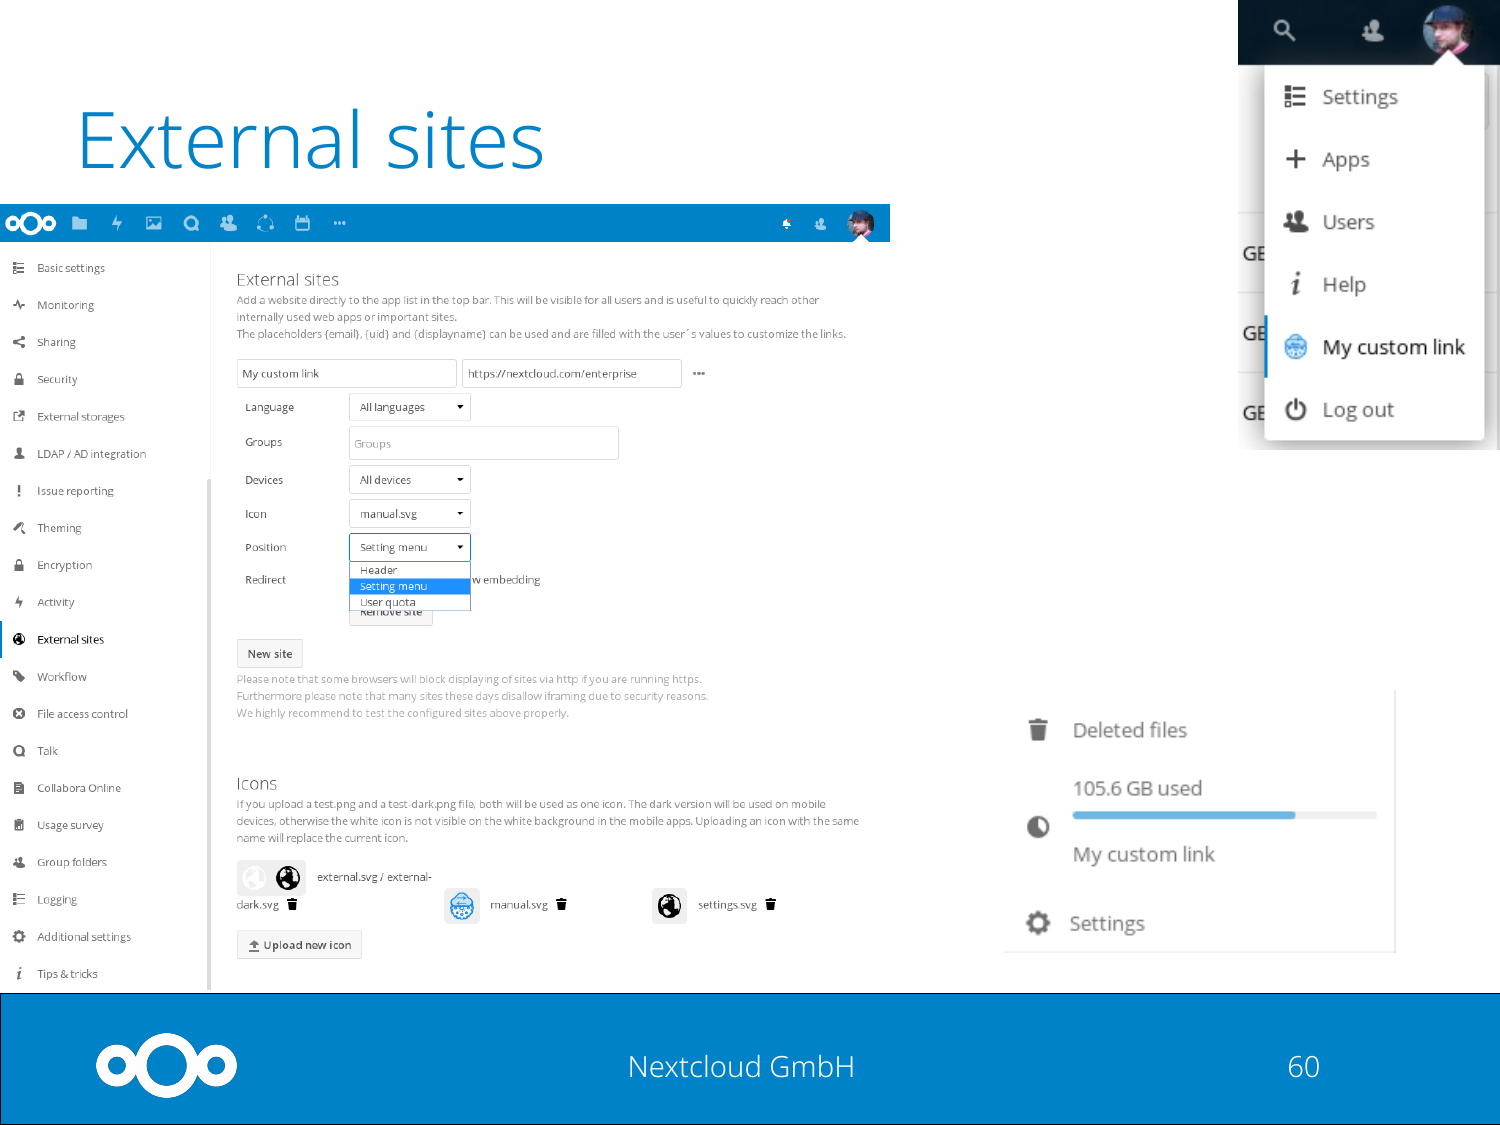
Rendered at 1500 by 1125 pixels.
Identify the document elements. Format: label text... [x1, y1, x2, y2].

picture [1238, 0, 1500, 451]
title External sites [74, 44, 1238, 233]
picture [96, 1033, 237, 1098]
picture [1004, 689, 1396, 953]
picture [0, 204, 890, 991]
